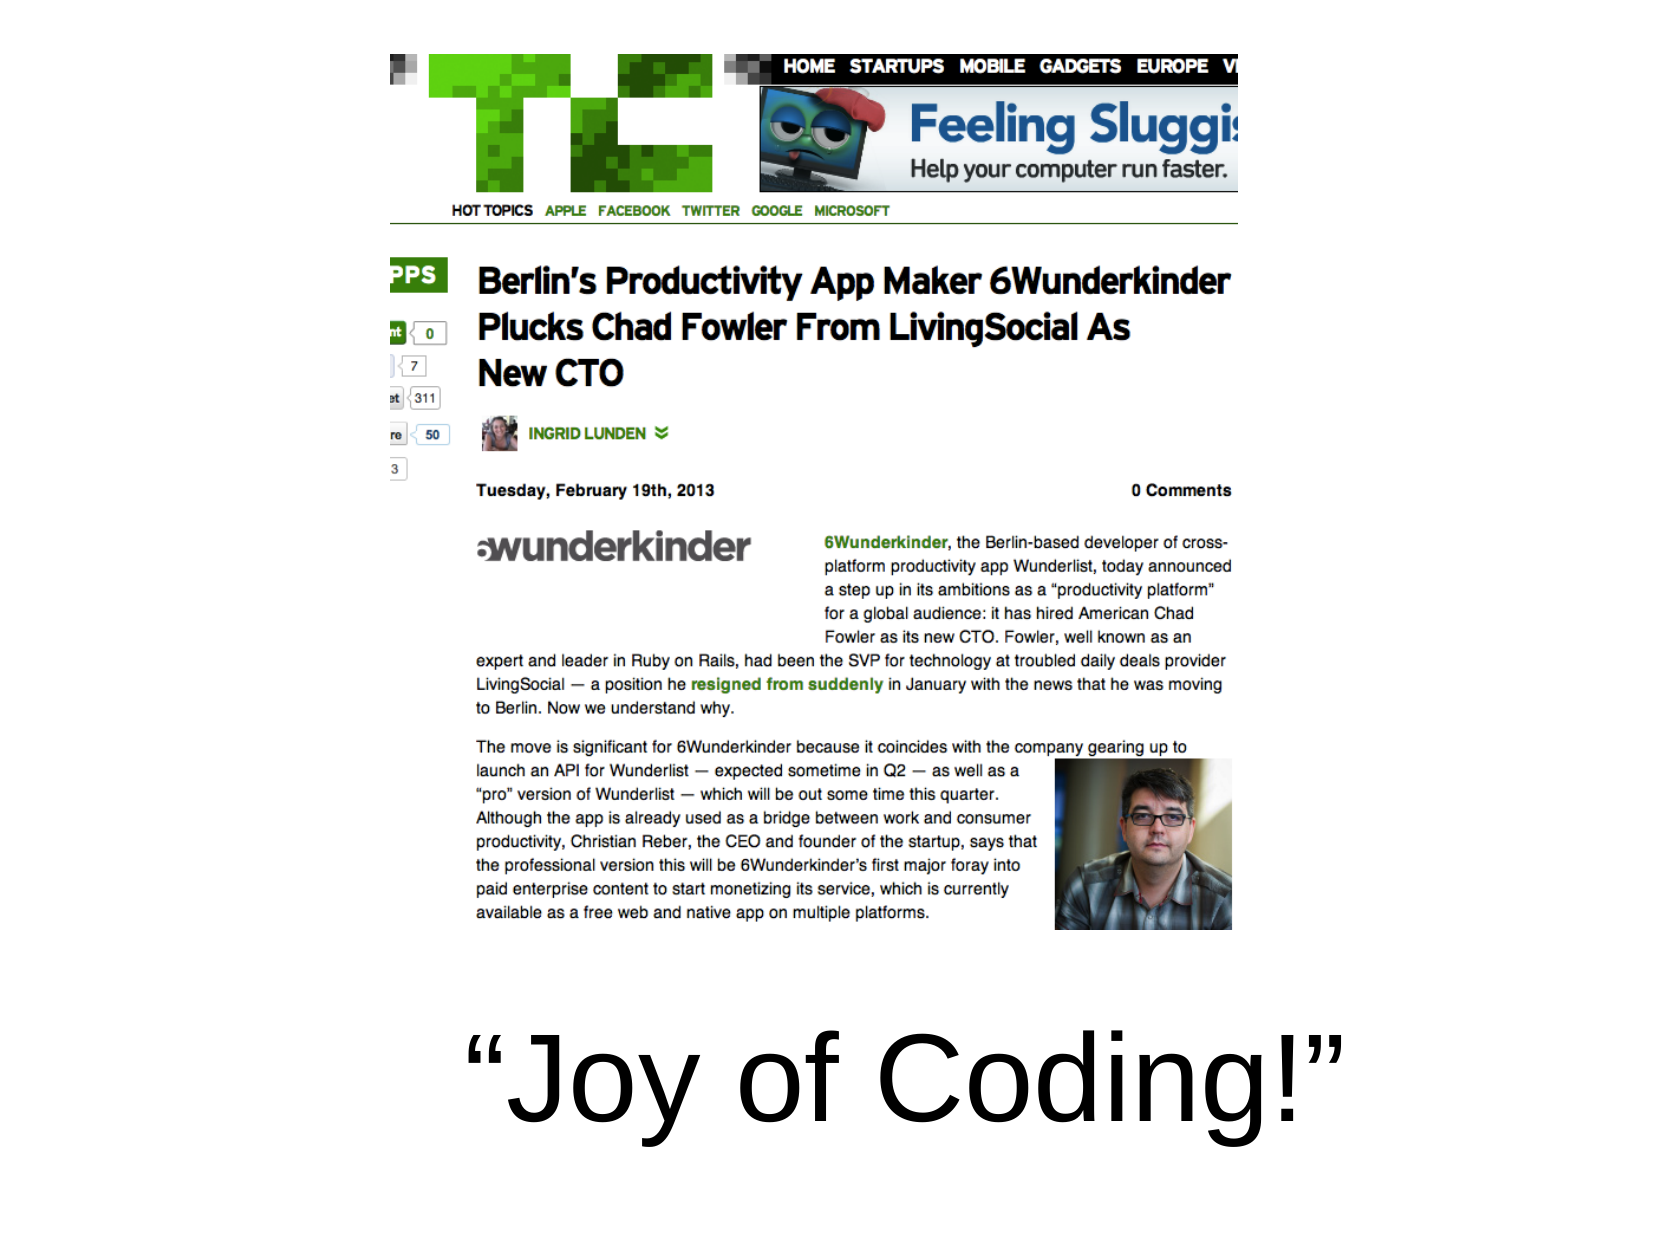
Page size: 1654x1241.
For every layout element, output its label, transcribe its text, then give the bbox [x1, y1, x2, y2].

text_box “Joy of Coding!” [450, 1000, 1363, 1156]
picture [390, 54, 1238, 931]
